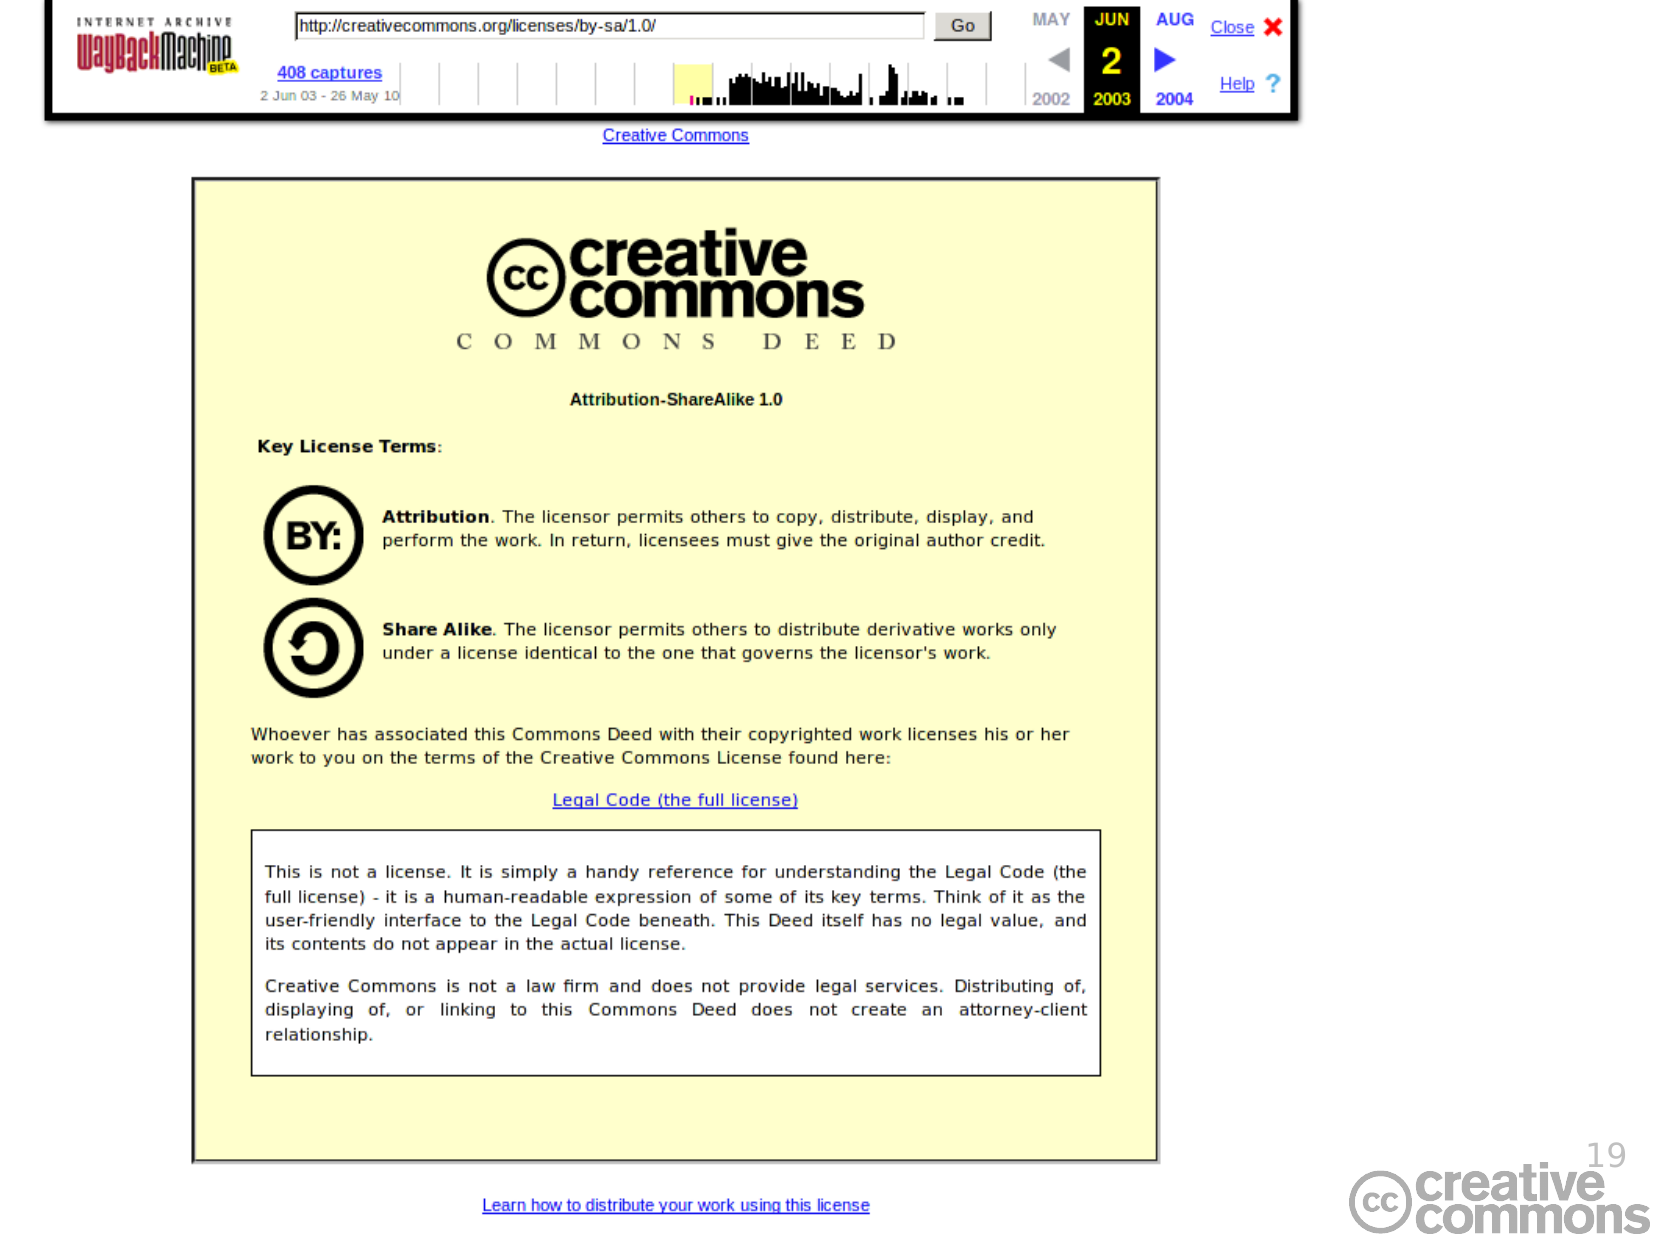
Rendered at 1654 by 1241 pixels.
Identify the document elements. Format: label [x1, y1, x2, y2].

picture [37, 0, 1314, 1216]
picture [1349, 1162, 1650, 1234]
